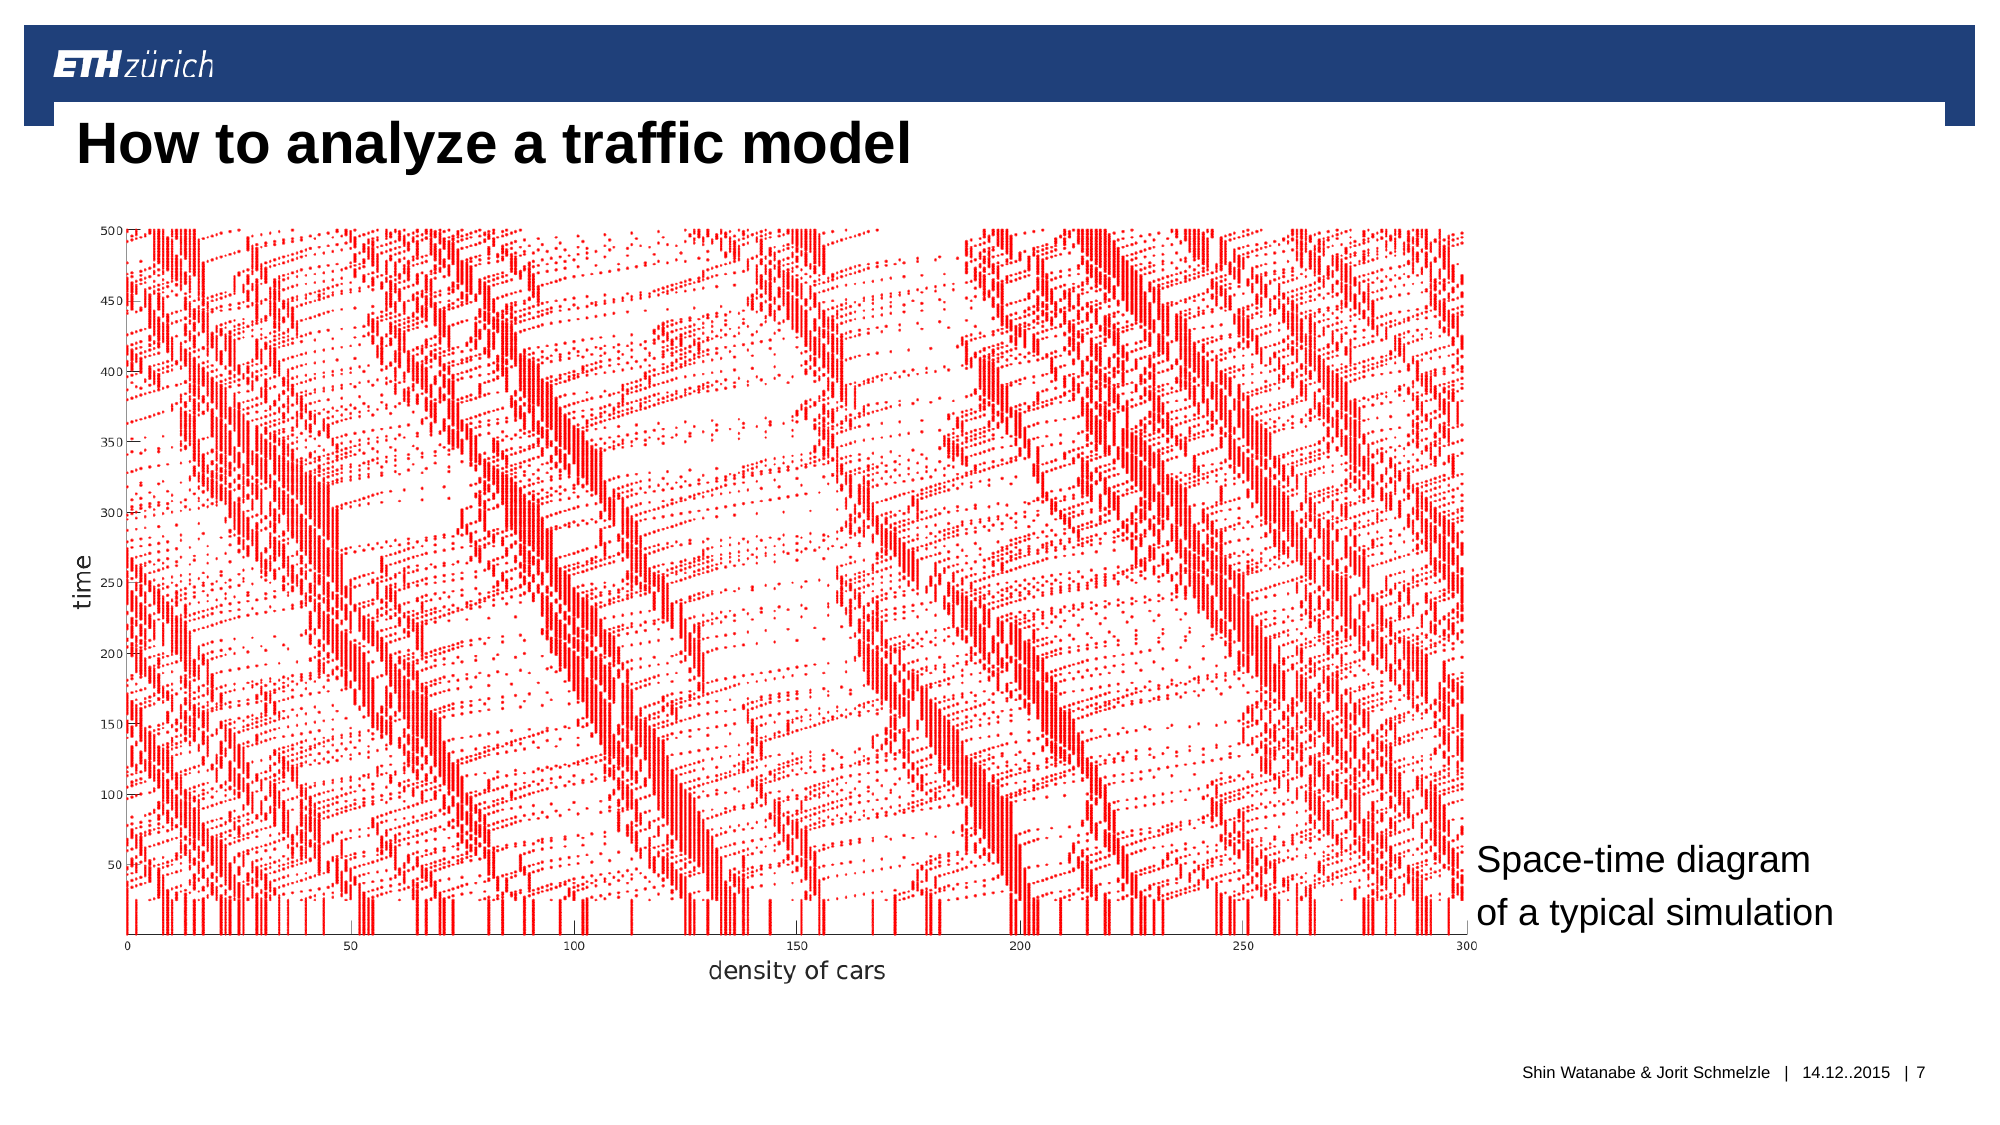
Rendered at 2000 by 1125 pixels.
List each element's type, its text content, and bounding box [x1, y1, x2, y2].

picture [0, 165, 1630, 1028]
title How to analyze a traffic model [53, 101, 1945, 262]
list Space-time diagram of a typical simulation [1393, 838, 1951, 969]
